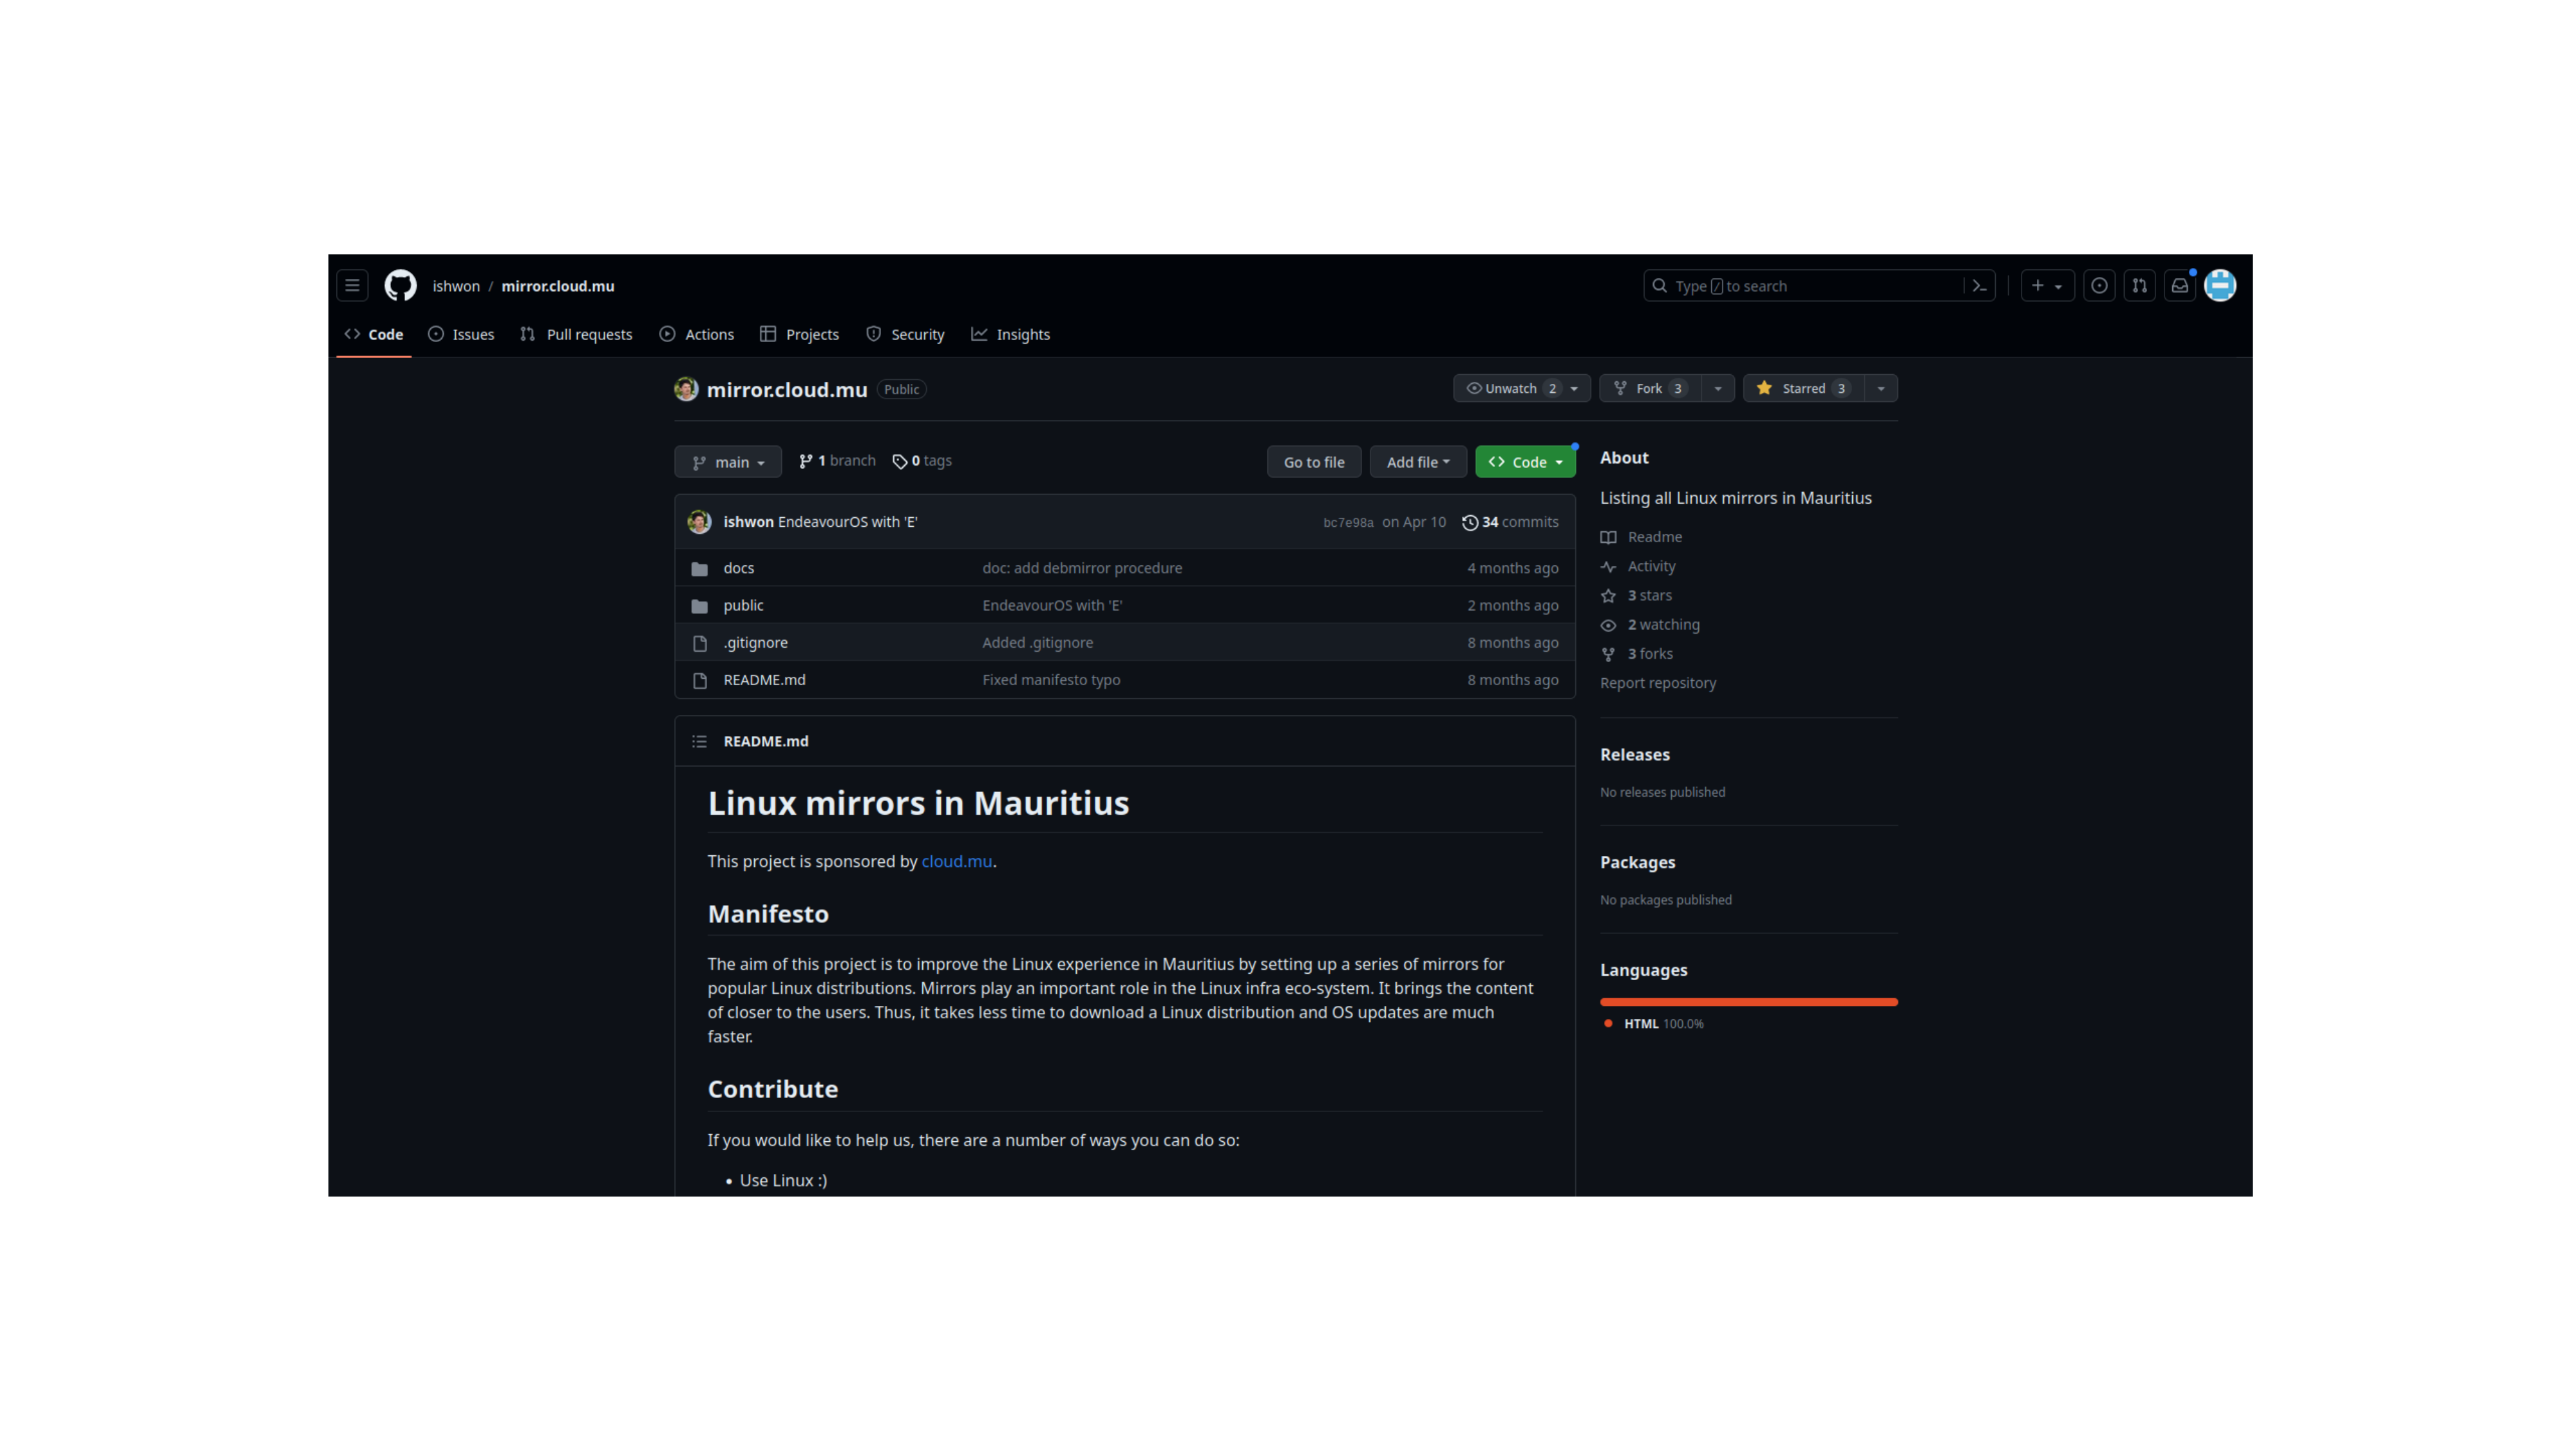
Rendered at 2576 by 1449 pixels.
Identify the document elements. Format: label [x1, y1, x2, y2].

picture [328, 254, 2253, 1197]
